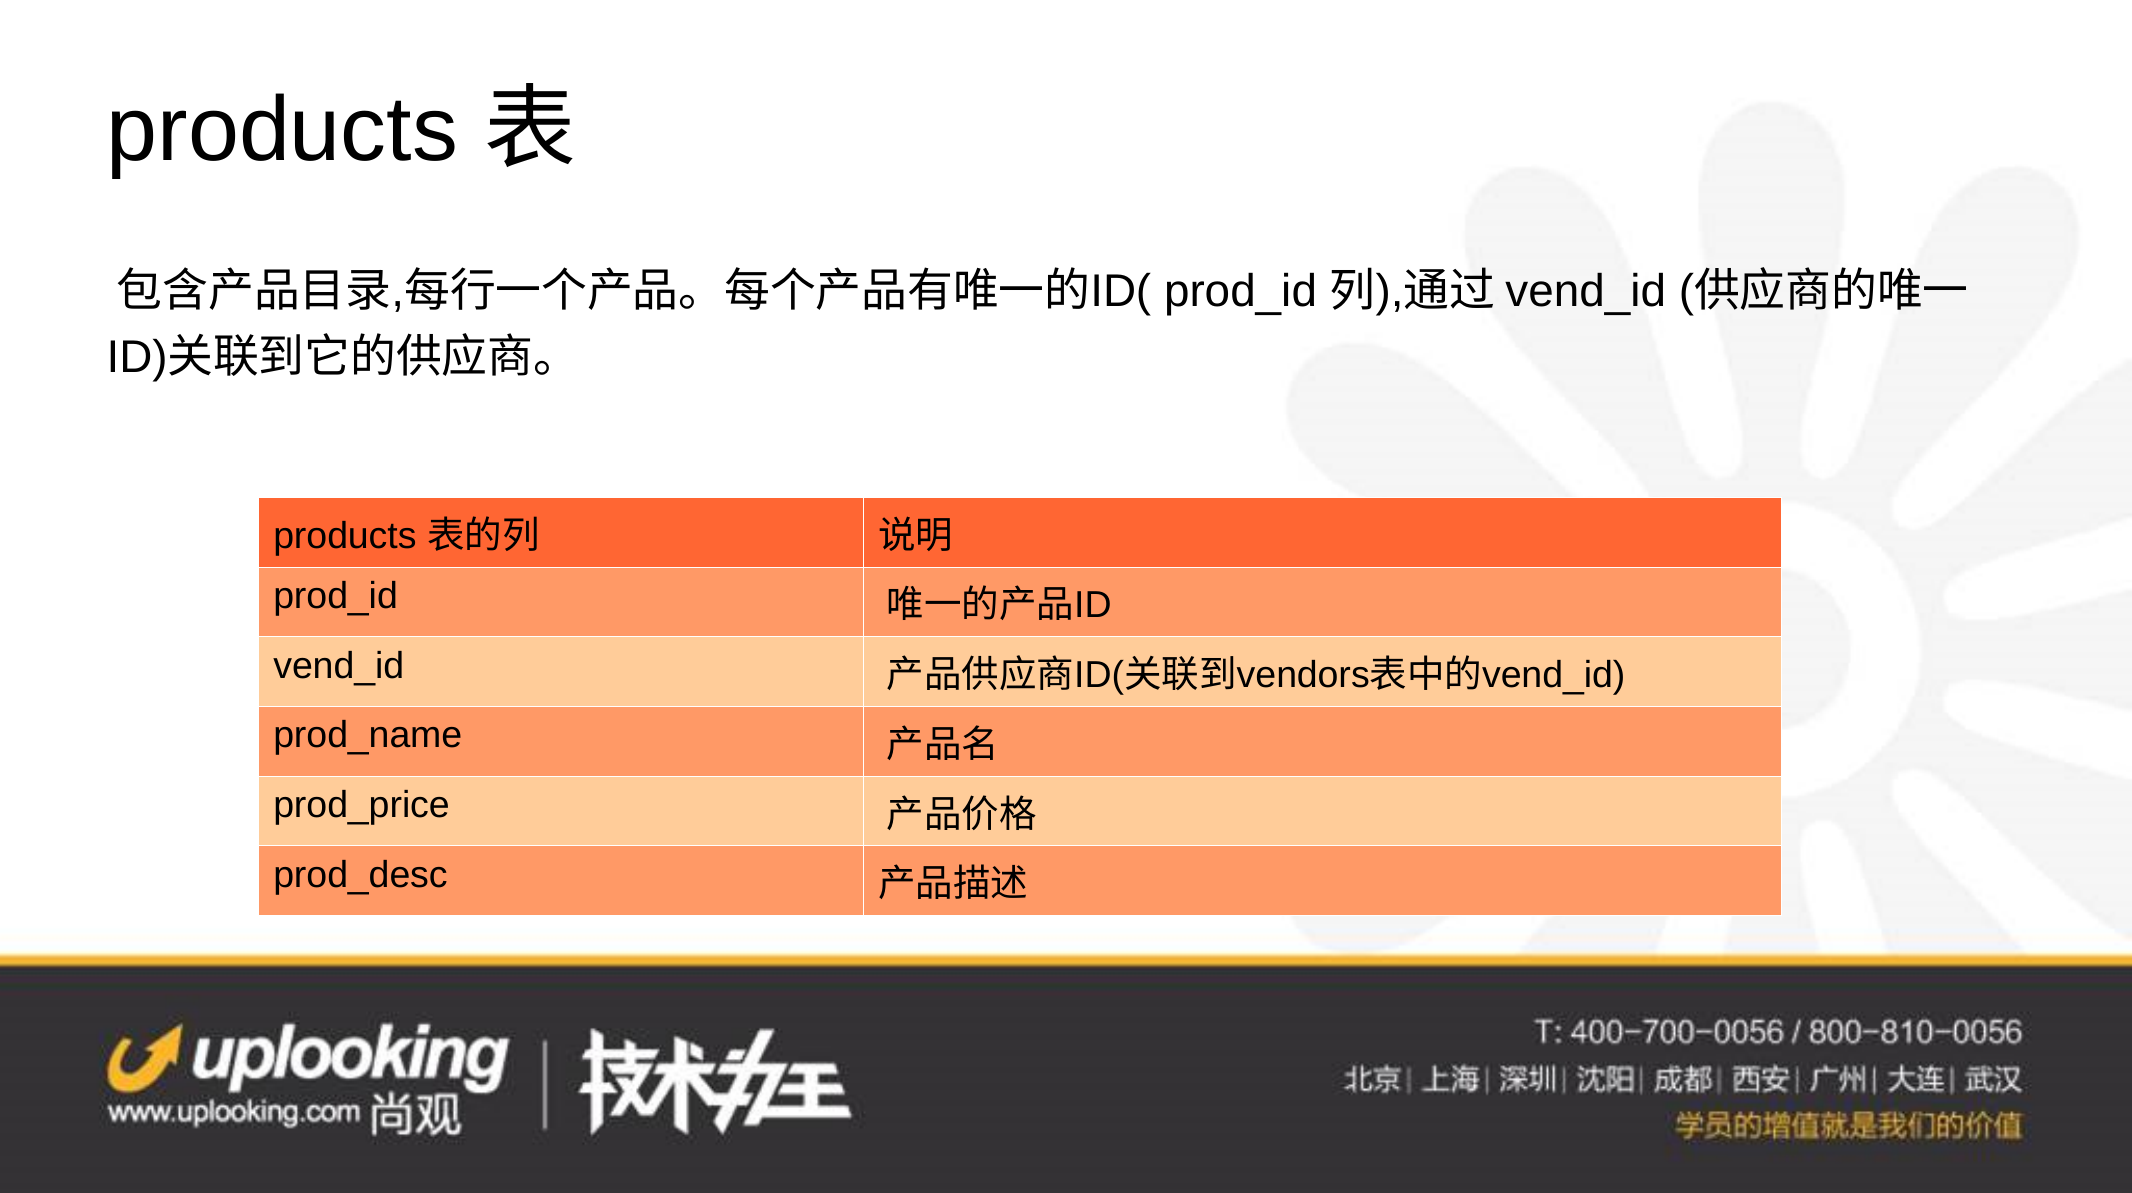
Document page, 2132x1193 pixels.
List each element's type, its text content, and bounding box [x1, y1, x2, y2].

title products 表 包含产品目录,每行一个产品。每个产品有唯一的ID( prod_id 列),通过 vend_id (供应商的唯一ID)关联到它的供应商。 [106, 71, 2026, 370]
picture [0, 0, 2132, 1193]
table_cell 产品价格 [864, 777, 1781, 845]
table_cell 产品名 [864, 707, 1781, 776]
table_cell prod_id [259, 568, 863, 636]
table_cell prod_price [259, 777, 863, 845]
table_cell 唯一的产品ID [864, 568, 1781, 636]
table_cell 产品描述 [864, 846, 1781, 915]
table_header products 表的列 [259, 498, 863, 567]
table_cell vend_id [259, 637, 863, 706]
table_cell prod_desc [259, 846, 863, 915]
table_header 说明 [864, 498, 1781, 567]
table_cell 产品供应商ID(关联到vendors表中的vend_id) [864, 637, 1781, 706]
table_cell prod_name [259, 707, 863, 776]
